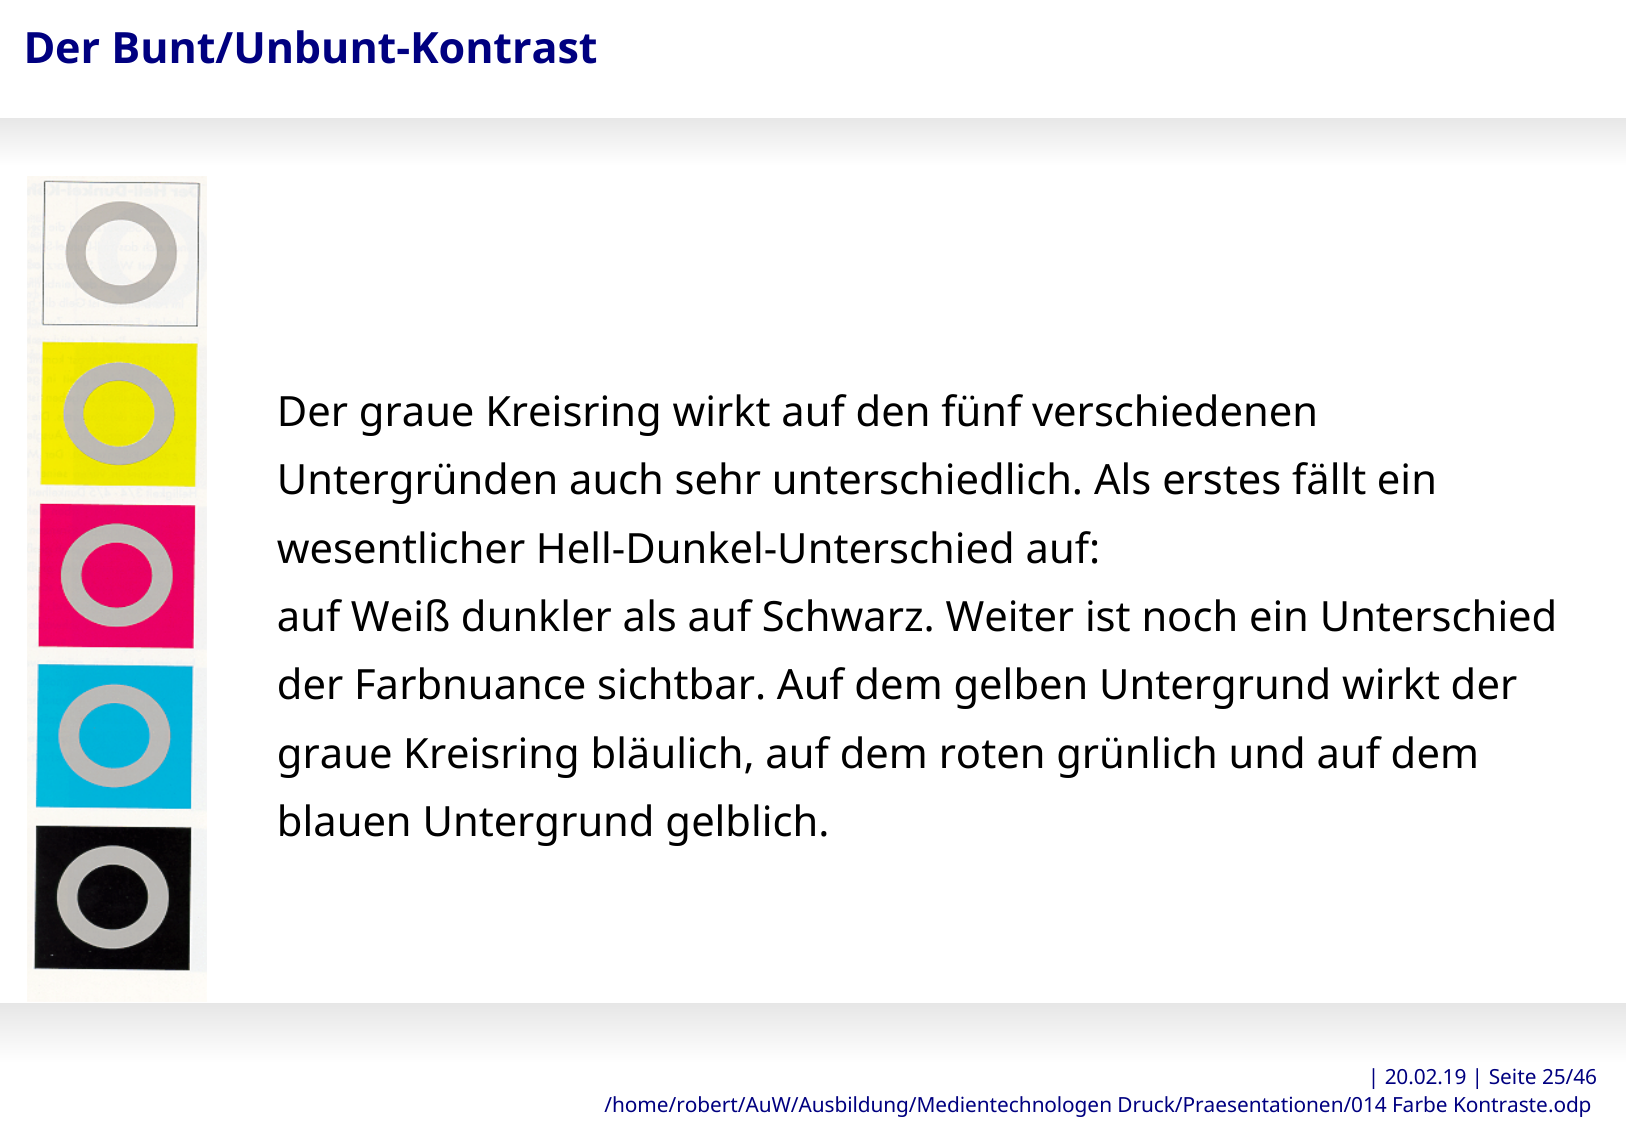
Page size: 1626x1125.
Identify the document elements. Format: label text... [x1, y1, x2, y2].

picture [27, 176, 207, 1002]
list Der graue Kreisring wirkt auf den fünf verschiedenen Untergründen auch sehr unterschiedlich. Als erstes fällt ein wesentlicher Hell-Dunkel-Unterschied auf: auf Weiß dunkler als auf Schwarz. Weiter ist noch ein Unterschied der Farbnuance sichtbar. Auf dem gelben Untergrund wirkt der graue Kreisring bläulich, auf dem roten grünlich und auf dem blauen Untergrund gelblich. [230, 176, 1595, 995]
title Der Bunt/Unbunt-Kontrast [23, 5, 1600, 154]
